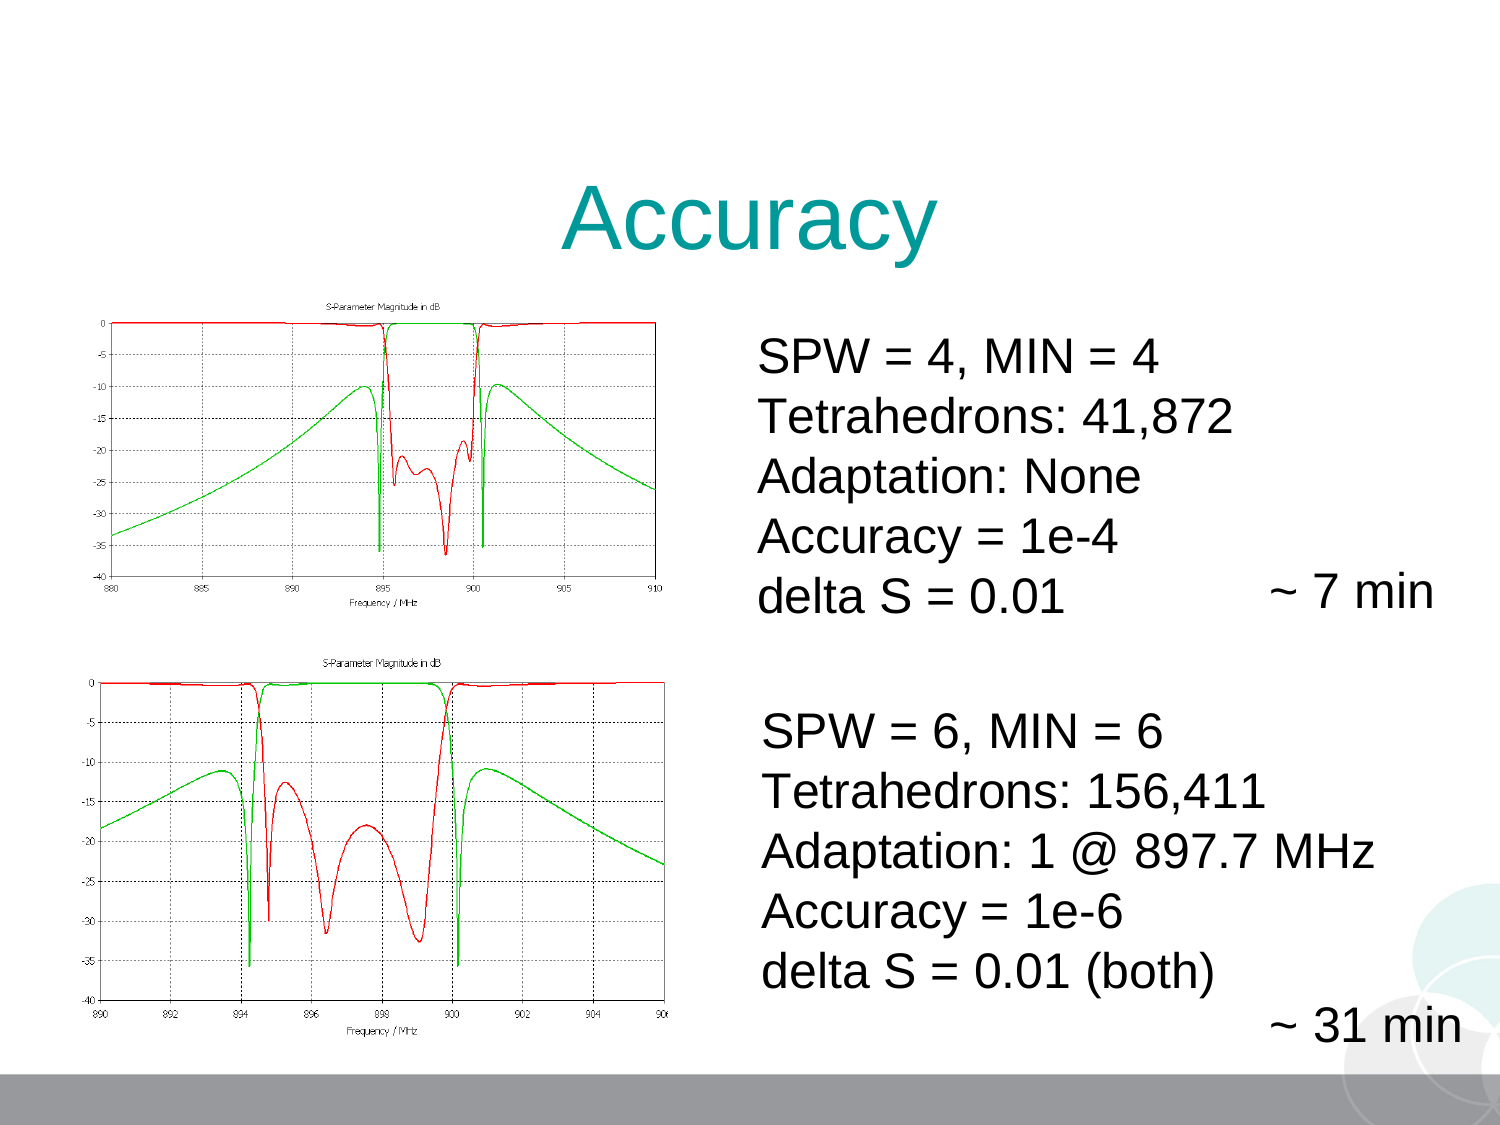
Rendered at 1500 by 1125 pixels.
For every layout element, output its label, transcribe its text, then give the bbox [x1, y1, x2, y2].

text_box ~ 31 min [1255, 984, 1479, 1060]
picture [82, 292, 663, 610]
picture [0, 644, 1500, 1125]
text_box SPW = 4, MIN = 4 Tetrahedrons: 41,872 Adaptation: None Accuracy = 1e-4 delta S = 0.01 [742, 316, 1251, 632]
text_box SPW = 6, MIN = 6 Tetrahedrons: 156,411 Adaptation: 1 @ 897.7 MHz Accuracy = 1e-6 delta S = 0.01 (both) [746, 691, 1392, 1007]
text_box ~ 7 min [1255, 550, 1451, 627]
title Accuracy [62, 137, 1438, 288]
